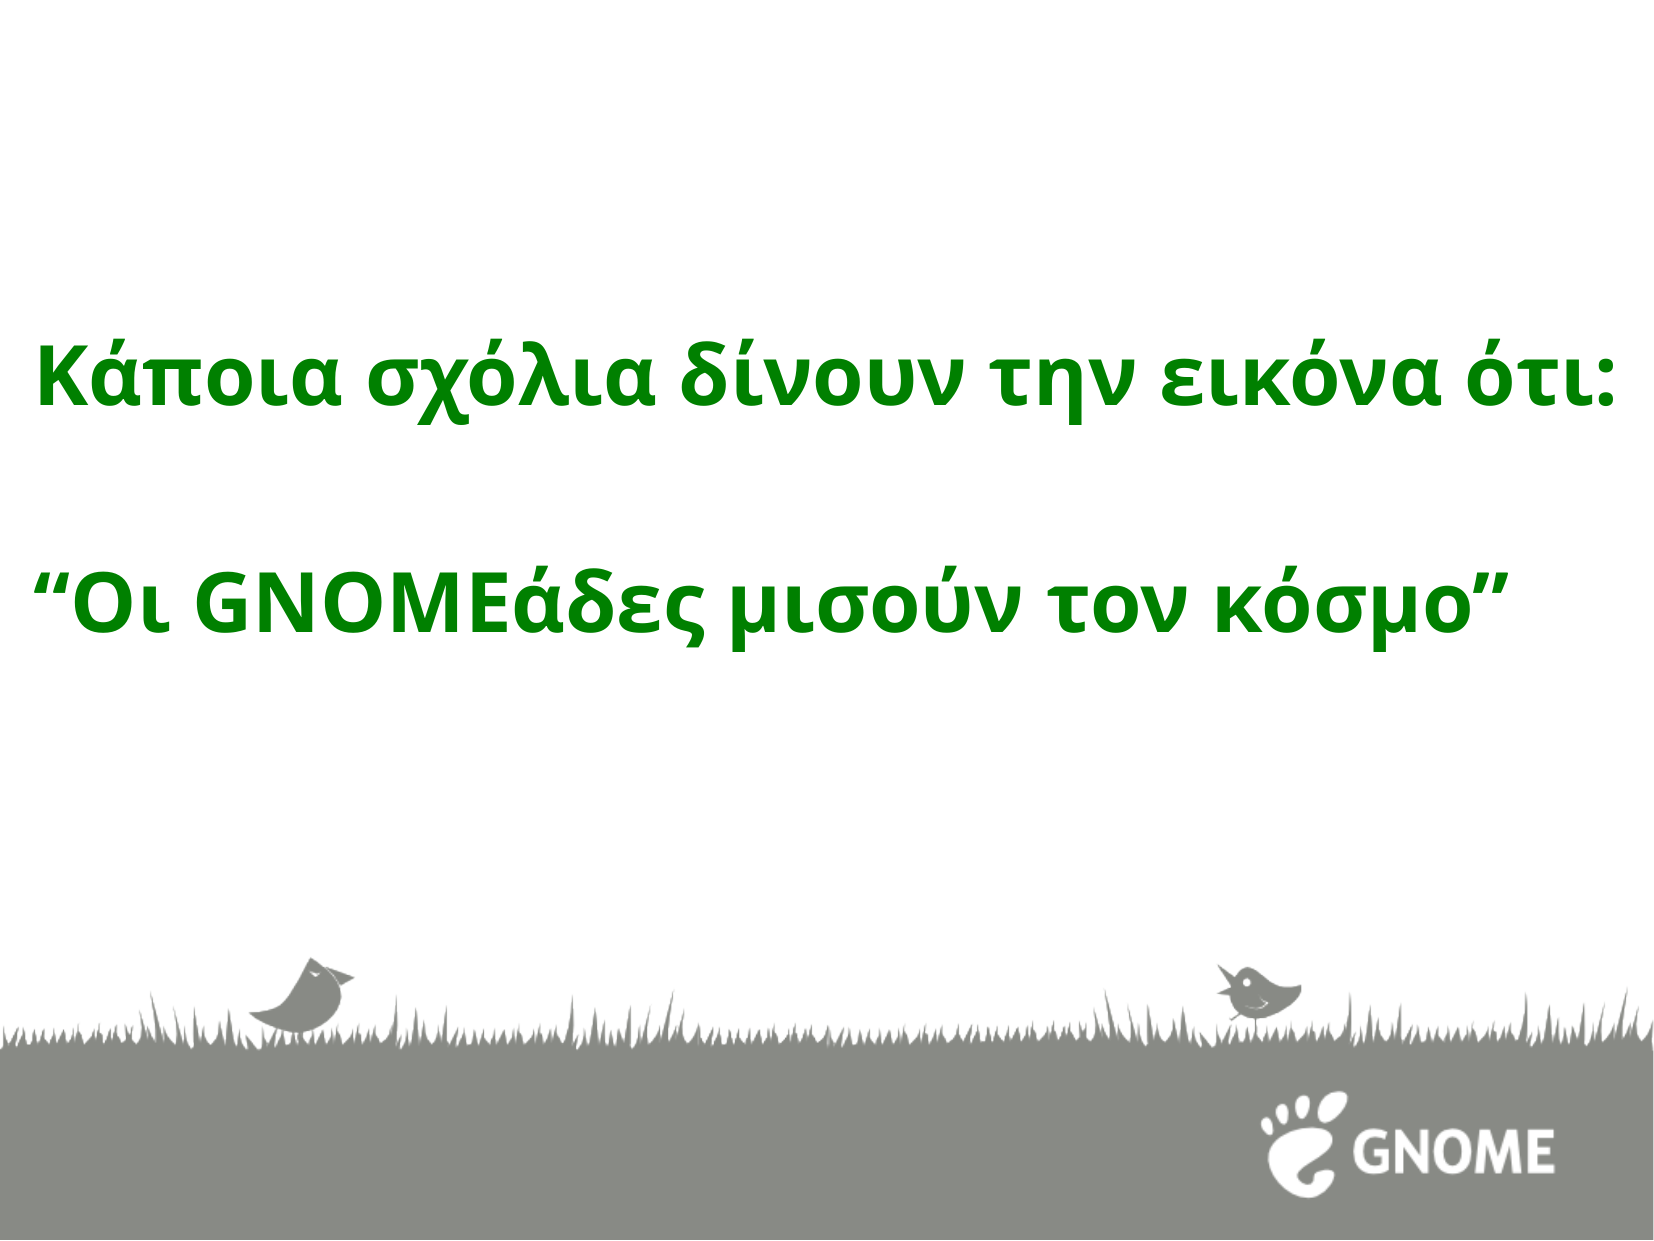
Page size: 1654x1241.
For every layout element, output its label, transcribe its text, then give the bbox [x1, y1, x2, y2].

text_box Κάποια σχόλια δίνουν την εικόνα ότι: “Οι GNOMEάδες μισούν τον κόσμο” [19, 308, 1654, 770]
picture [0, 0, 1654, 1241]
